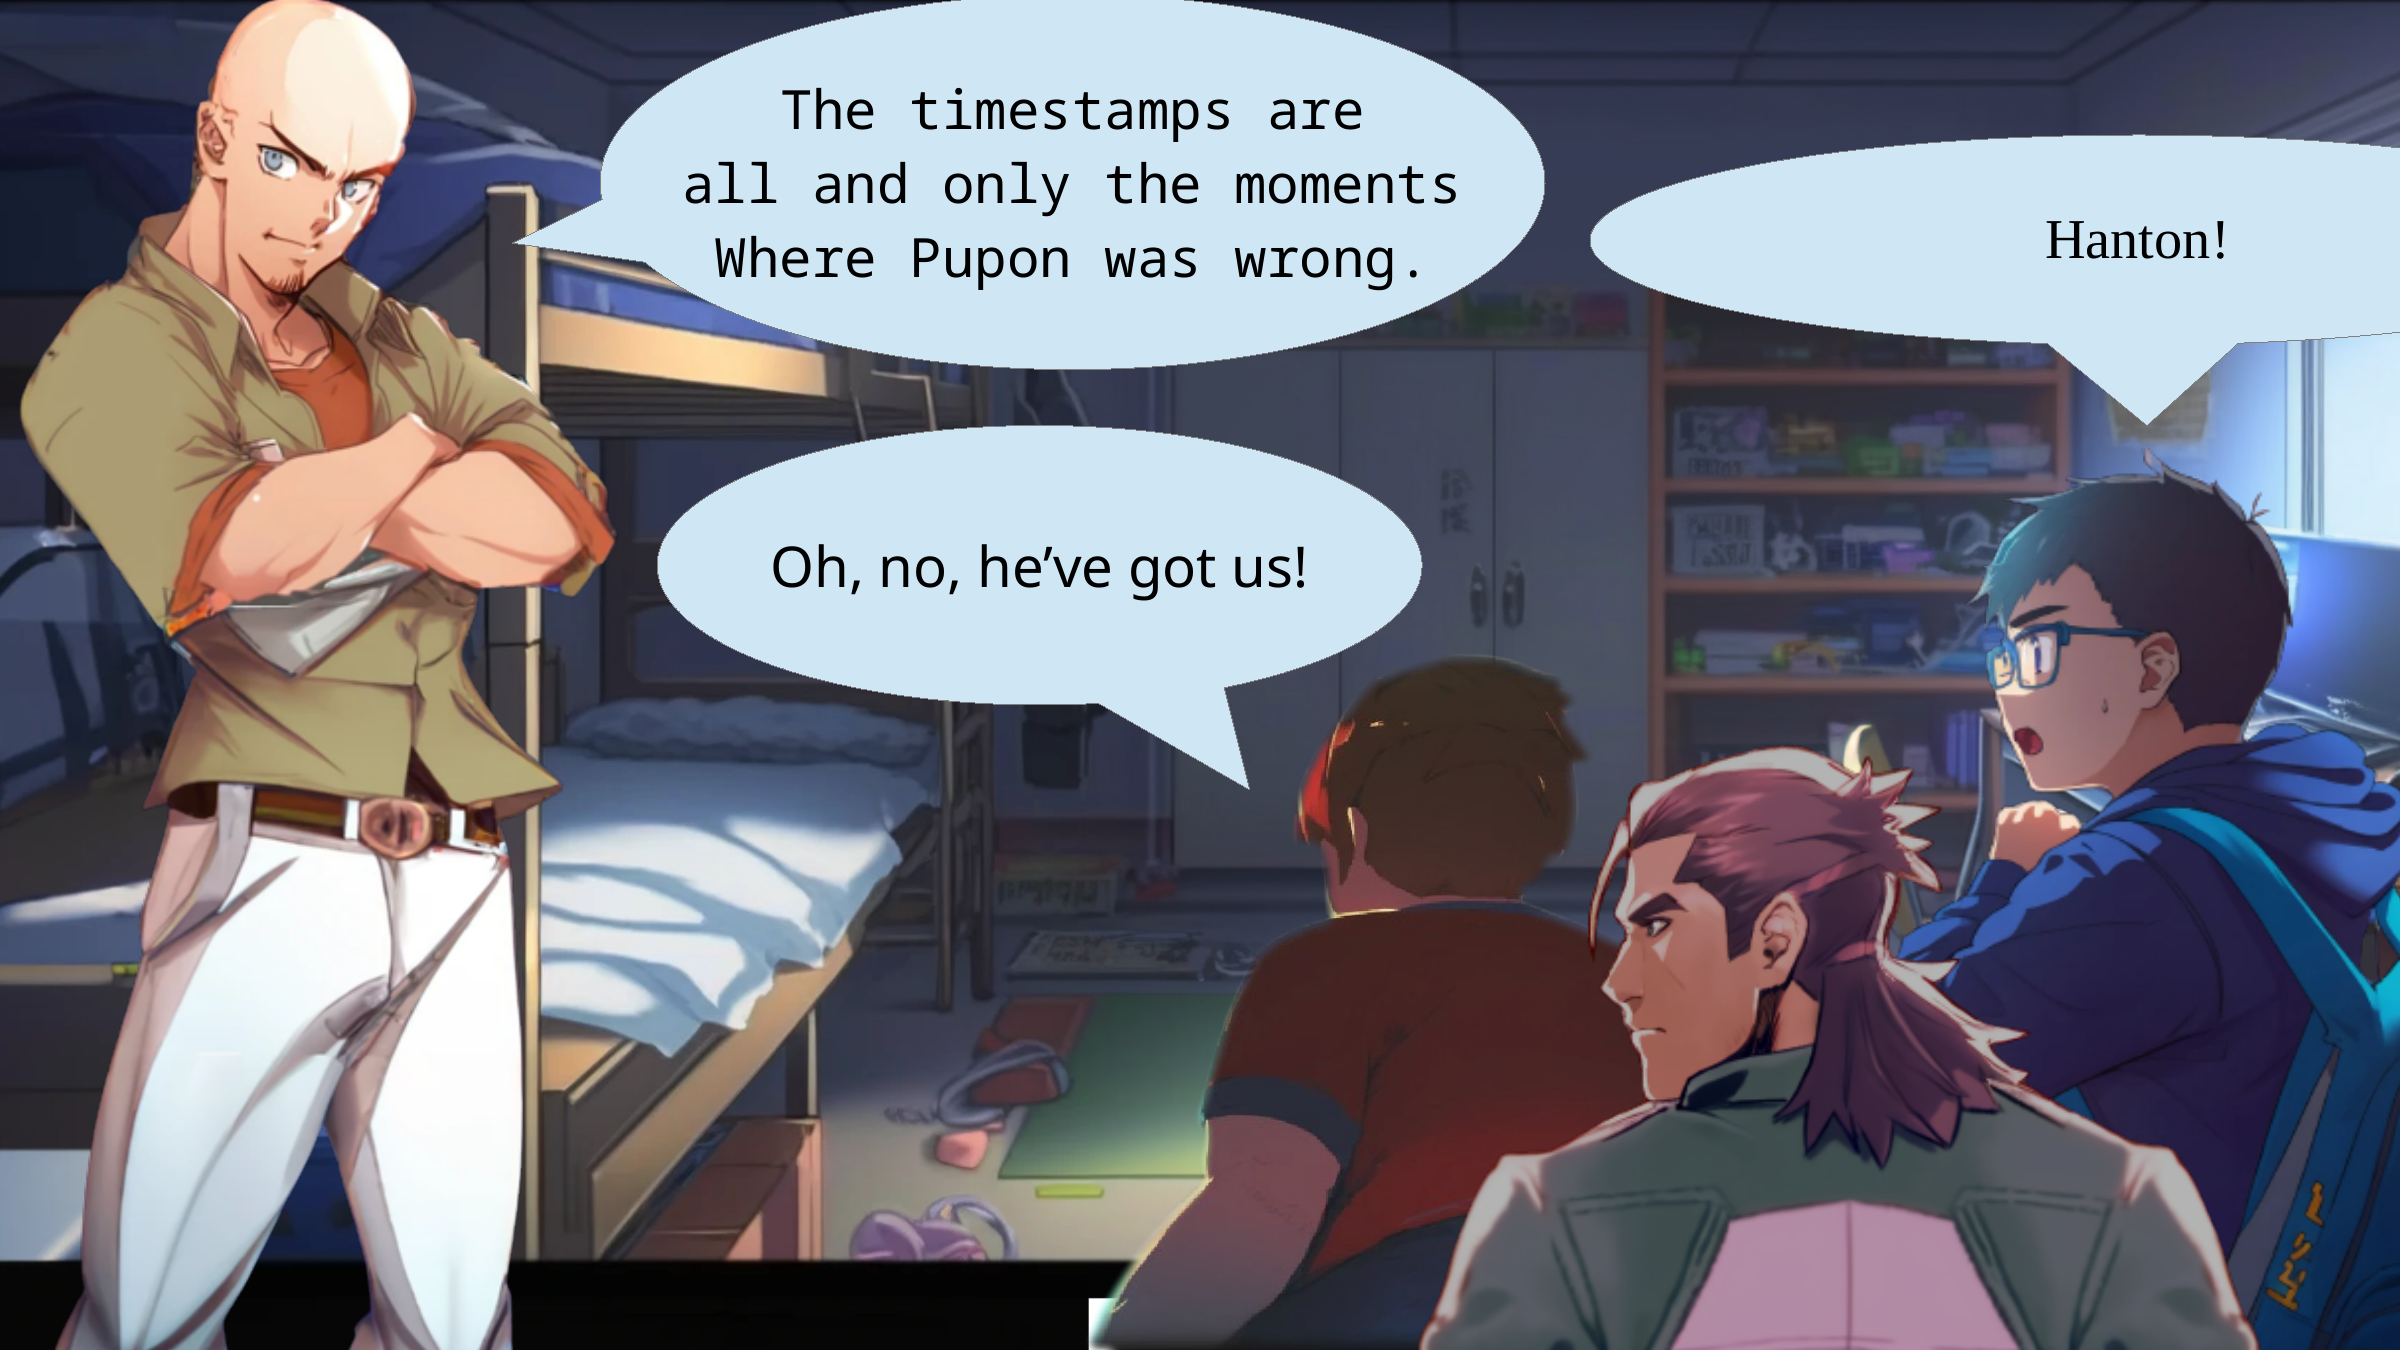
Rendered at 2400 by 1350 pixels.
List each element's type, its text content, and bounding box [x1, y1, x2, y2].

text_box Oh, no, he’ve got us! [658, 425, 1423, 705]
picture [0, 0, 2400, 1350]
text_box The timestamps are all and only the moments Where Pupon was wrong. [512, 0, 1546, 370]
text_box Hanton! [1590, 134, 2400, 426]
